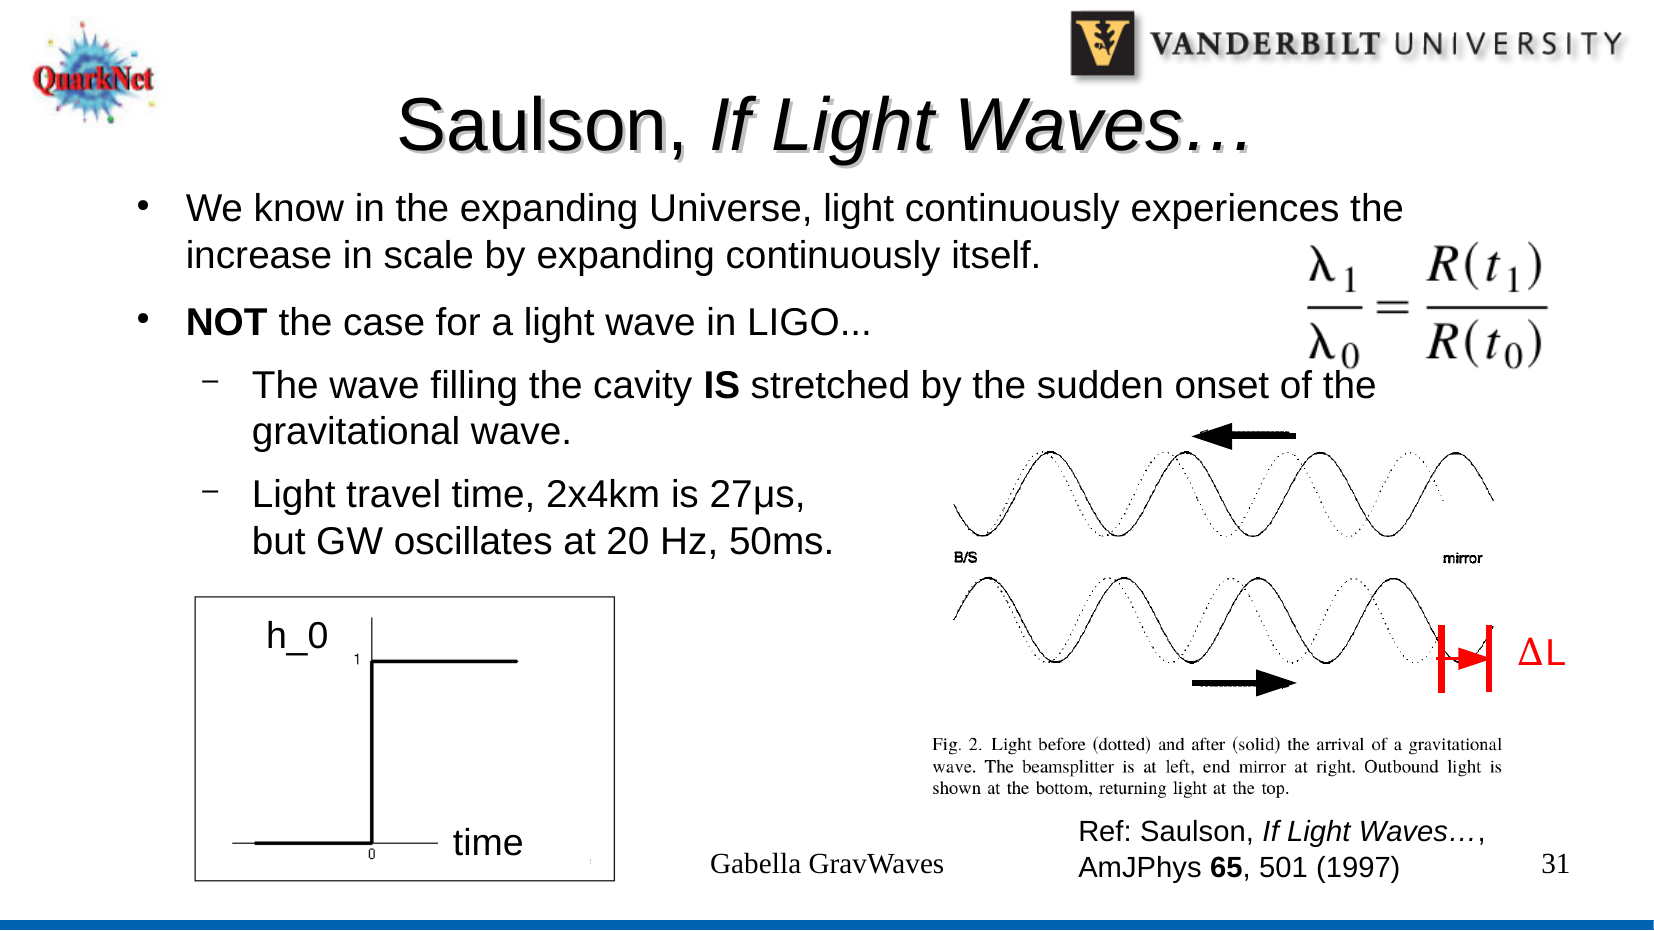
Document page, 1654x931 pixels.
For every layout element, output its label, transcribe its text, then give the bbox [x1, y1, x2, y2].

picture [177, 587, 628, 892]
text_box Ref: Saulson, If Light Waves…, AmJPhys 65, 501 (1997) [1063, 803, 1514, 891]
text_box time [438, 808, 590, 871]
picture [921, 566, 1522, 812]
picture [1067, 8, 1637, 91]
text_box ΔL [1500, 618, 1583, 680]
list We know in the expanding Universe, light continuously experiences the increase in scale by expanding continuously itself. NOT the case for a light wave in LIGO... The wave filling the cavity IS stretched by the sudden onset of the gravitational wave. Light travel time, 2x4km is 27μs, but GW oscillates at 20 Hz, 50ms. [120, 182, 1533, 566]
picture [1533, 223, 1551, 374]
text_box h_0 [251, 602, 344, 664]
picture [19, 16, 166, 135]
title Saulson, If Light Waves… [121, 77, 1534, 172]
